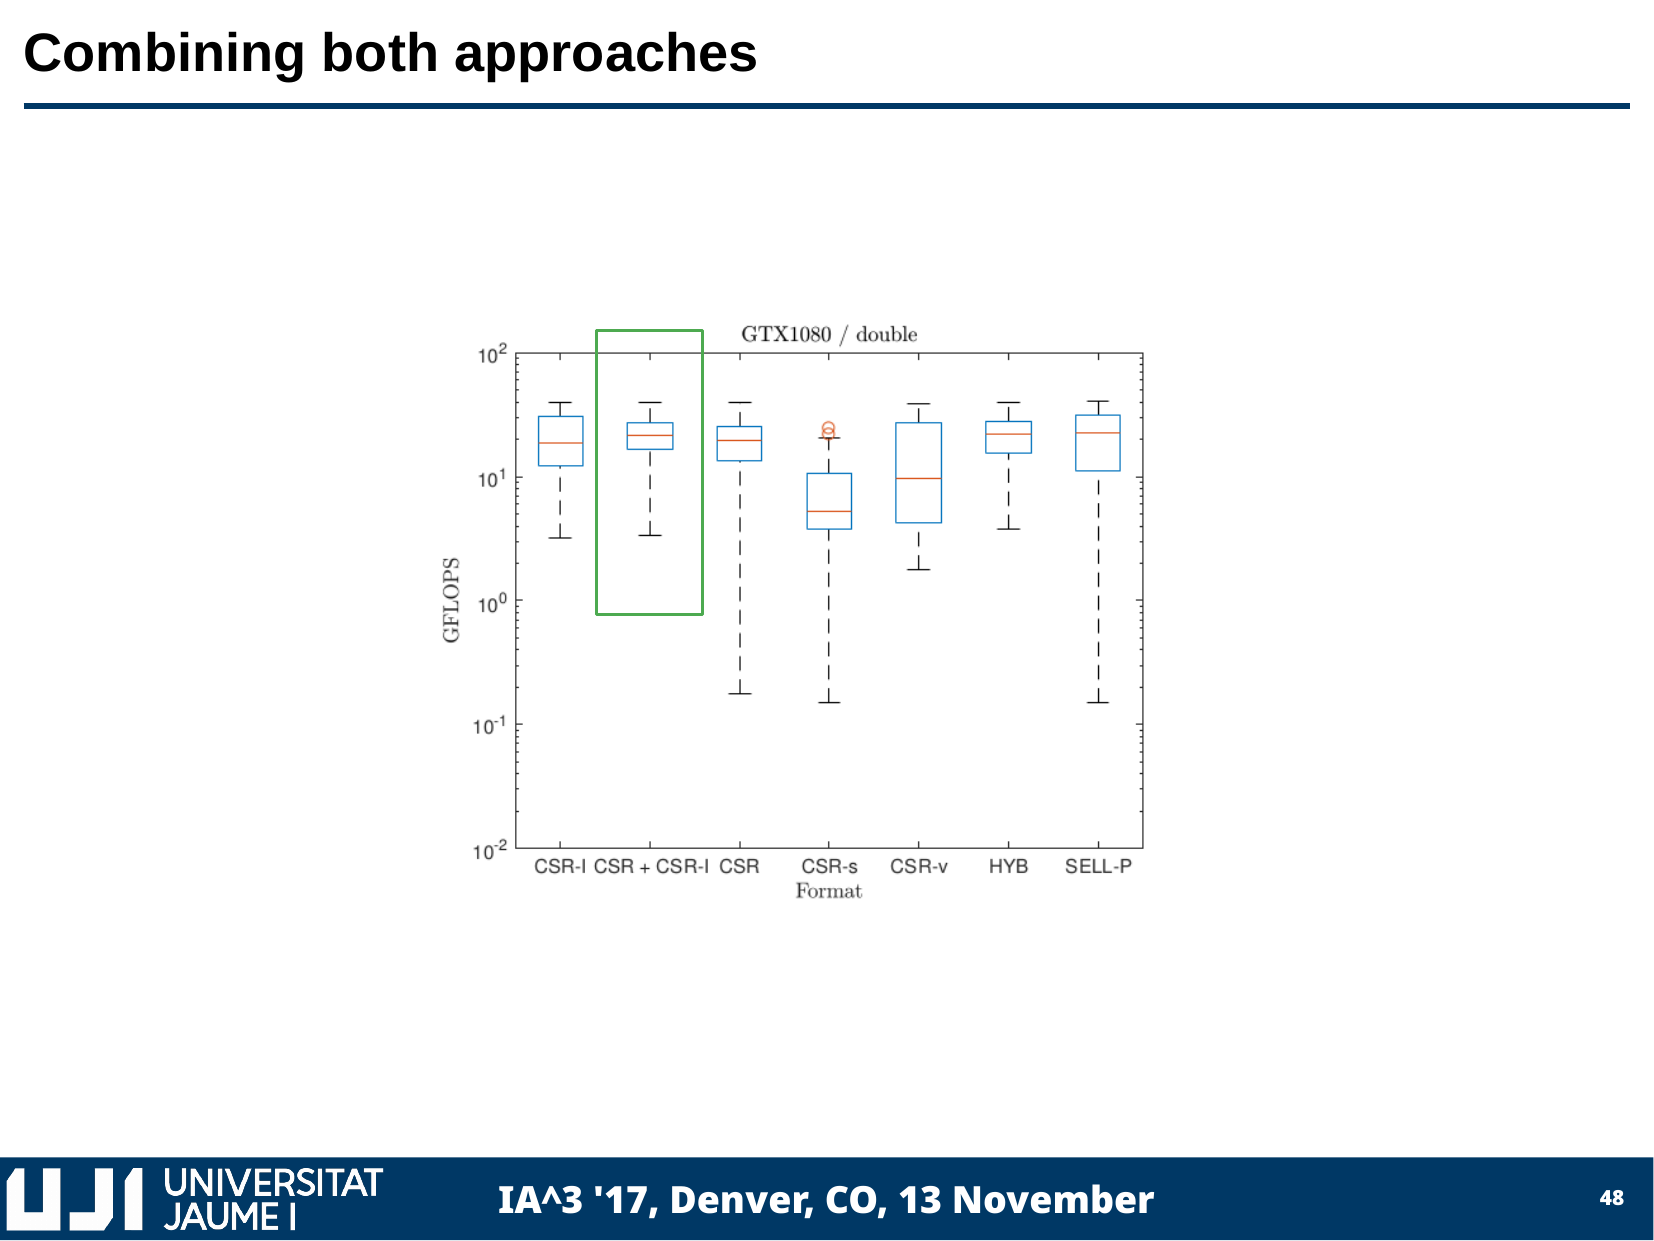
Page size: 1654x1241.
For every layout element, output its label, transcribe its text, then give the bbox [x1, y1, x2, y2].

picture [419, 307, 1188, 906]
picture [0, 1158, 390, 1241]
title Combining both approaches [23, 0, 1630, 107]
